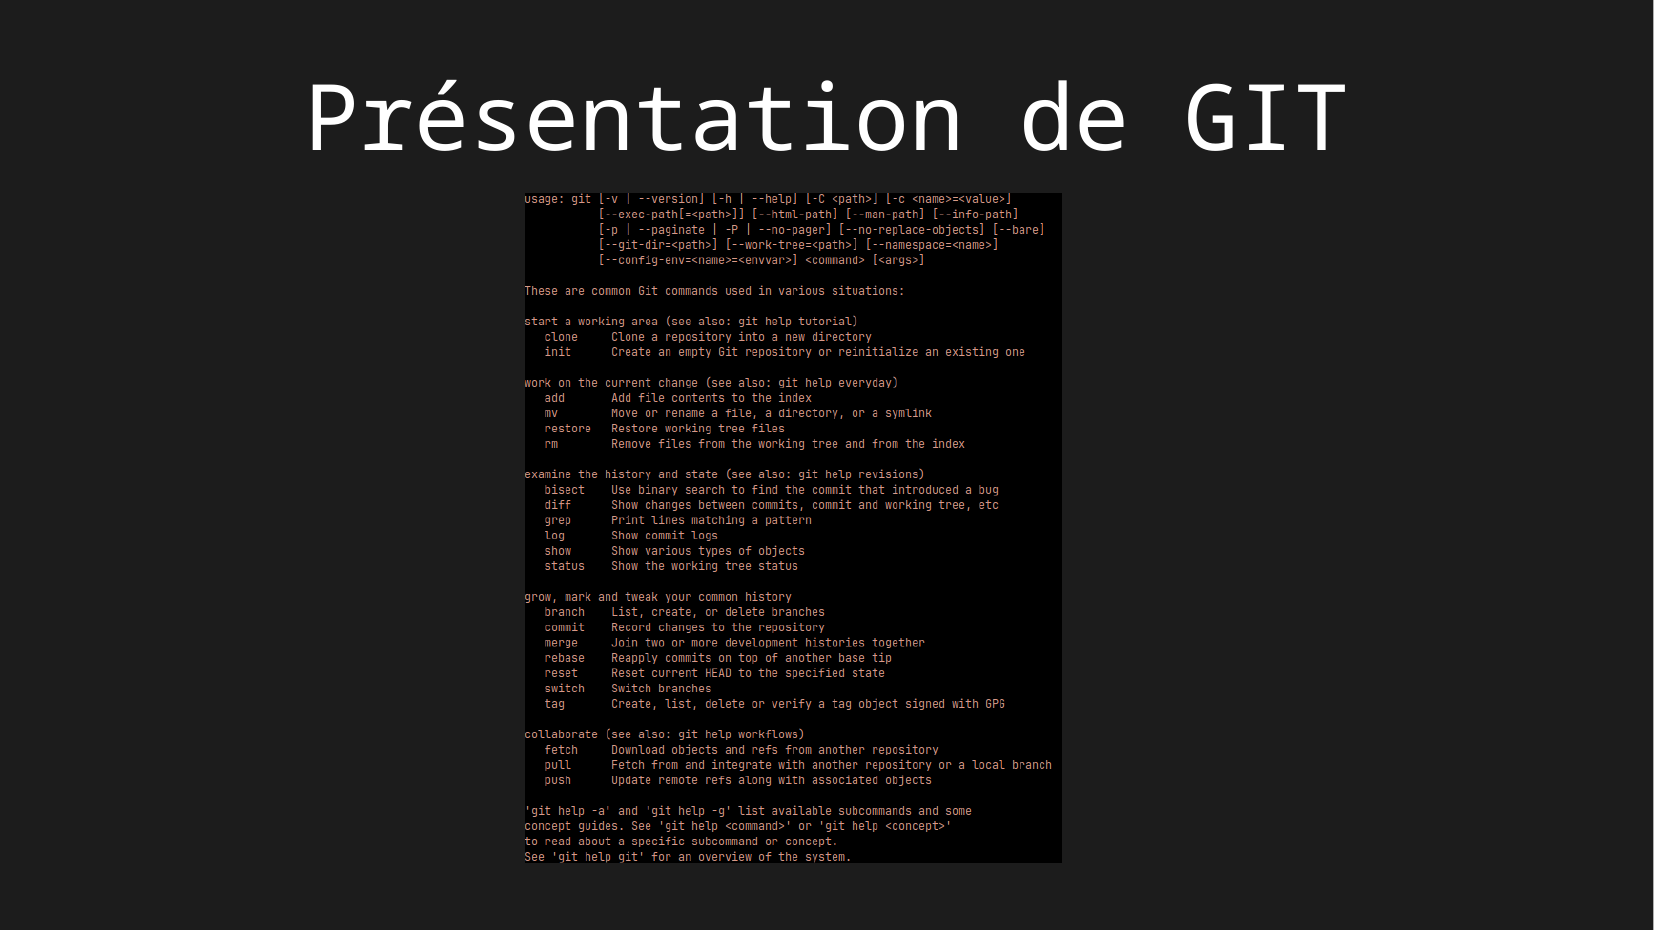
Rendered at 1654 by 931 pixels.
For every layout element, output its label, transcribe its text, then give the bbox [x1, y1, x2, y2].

title Présentation de GIT [82, 37, 1571, 193]
picture [525, 193, 1062, 863]
